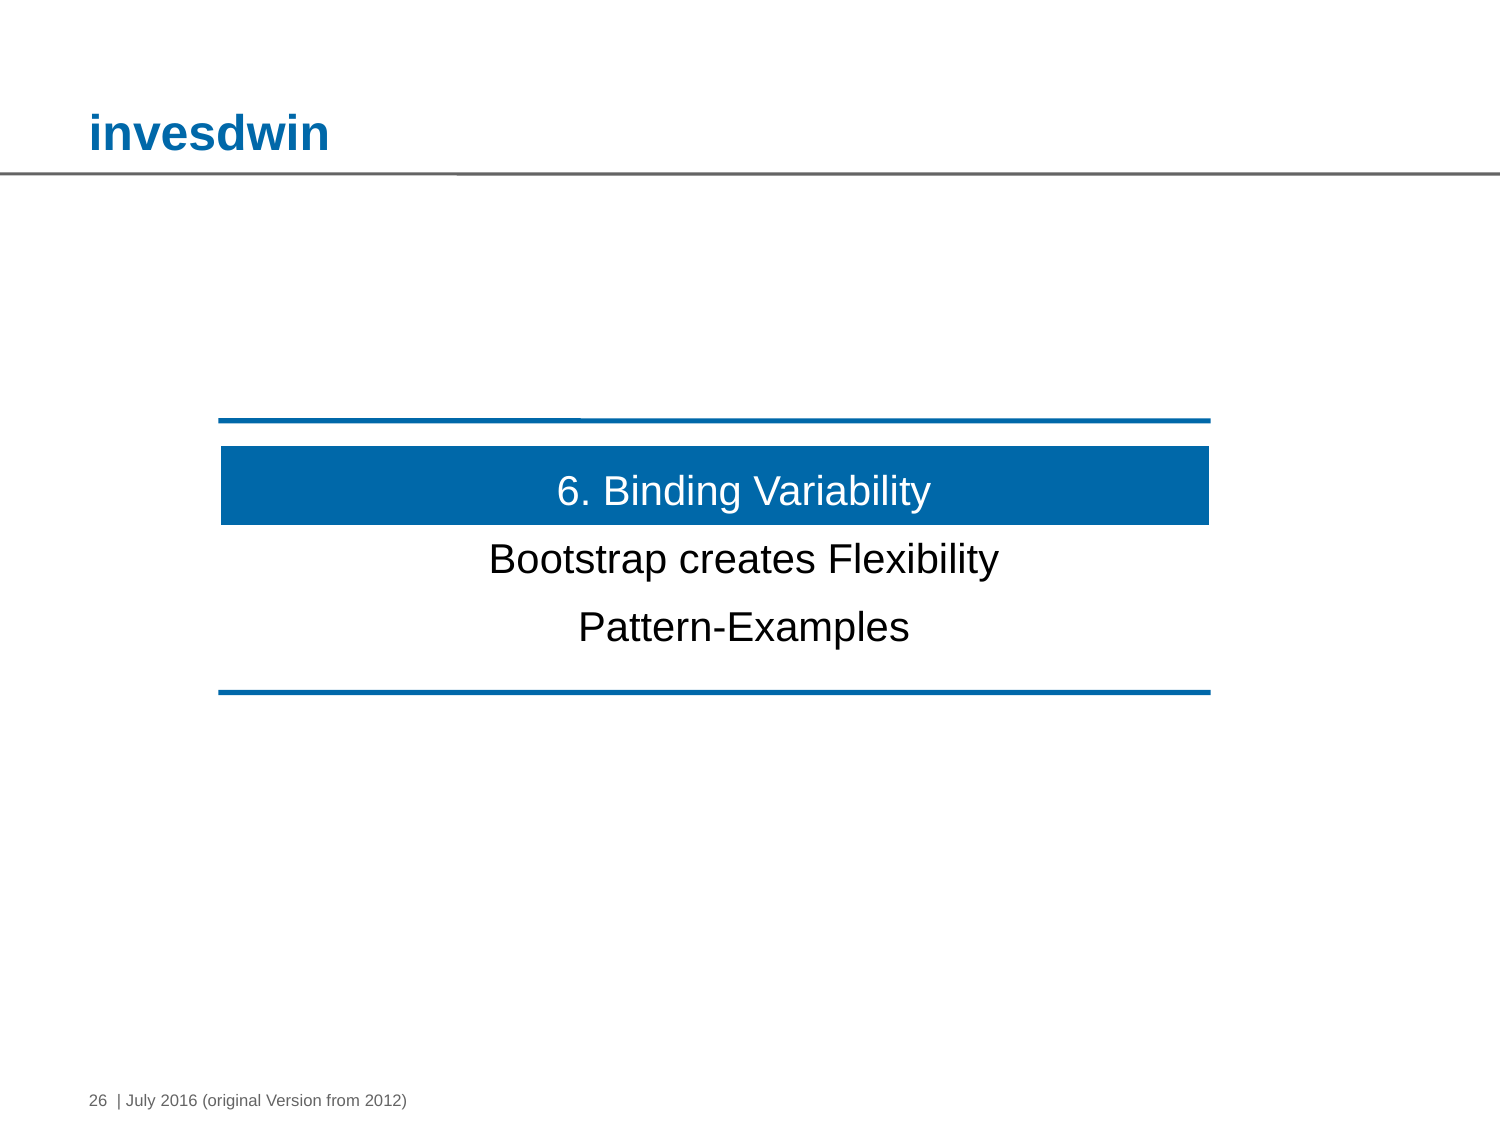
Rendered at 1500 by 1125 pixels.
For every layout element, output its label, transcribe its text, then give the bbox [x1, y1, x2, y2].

title invesdwin [0, 40, 1223, 168]
text_box [218, 444, 1211, 456]
text_box 6. Binding Variability Bootstrap creates Flexibility Pattern-Examples [88, 456, 1400, 693]
